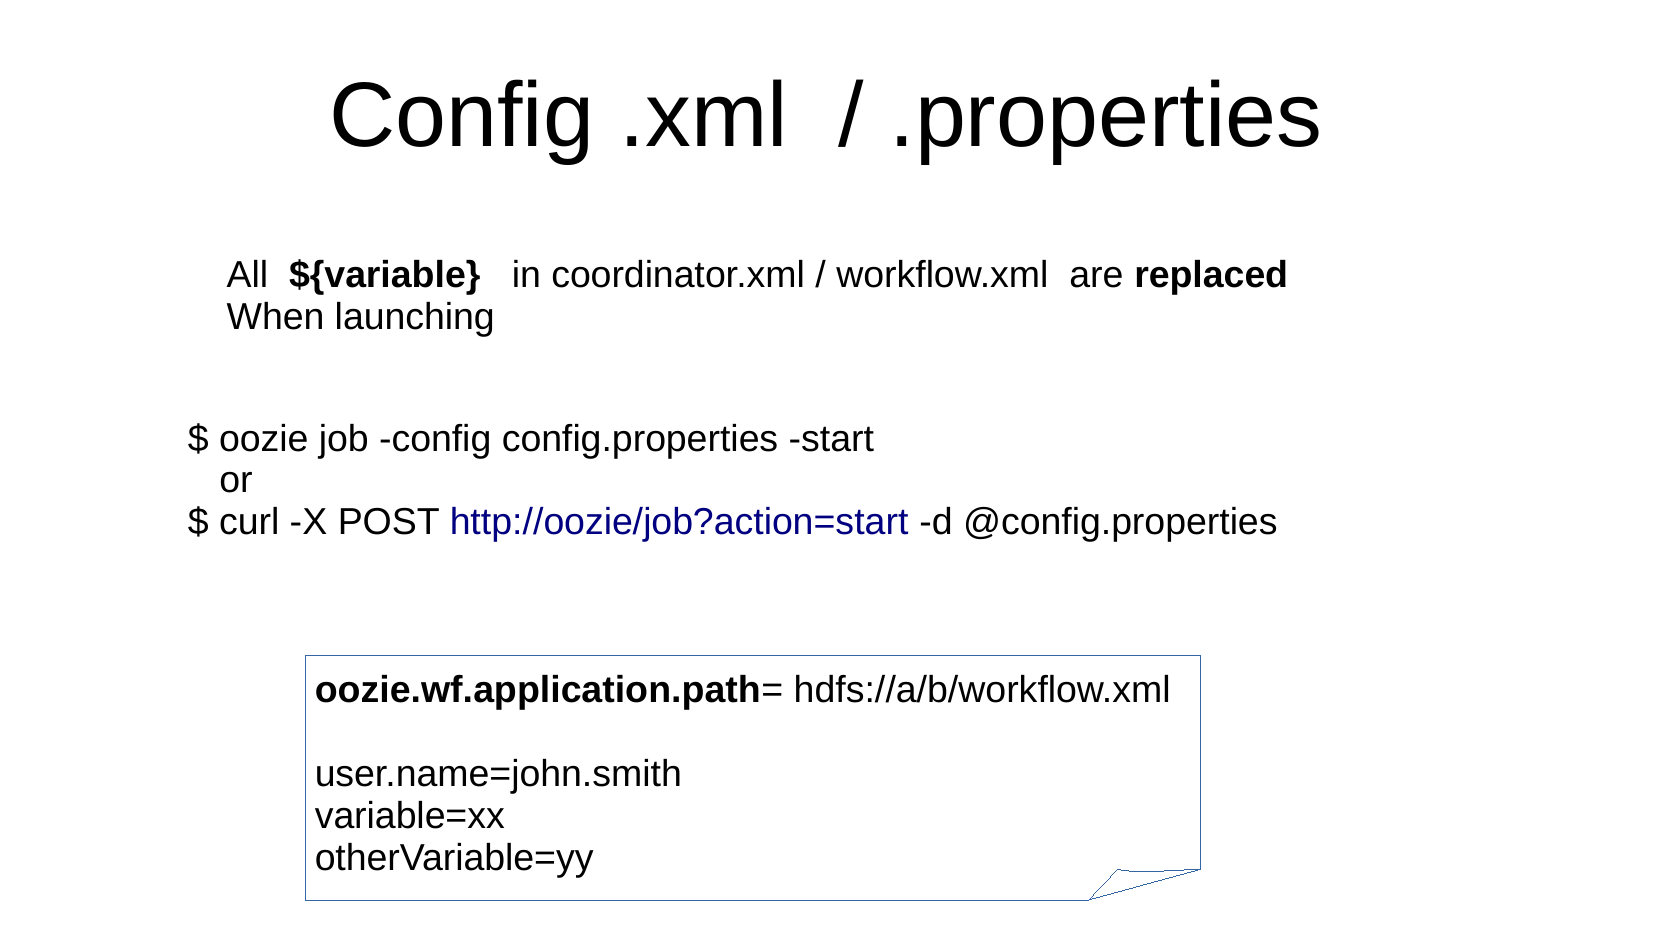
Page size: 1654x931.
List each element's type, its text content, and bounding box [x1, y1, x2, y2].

text_box oozie.wf.application.path= hdfs://a/b/workflow.xml user.name=john.smith variable=xx otherVariable=yy [300, 661, 1238, 887]
title Config .xml / .properties [82, 37, 1571, 193]
text_box $ oozie job -config config.properties -start or $ curl -X POST http://oozie/job?action=start -d @config.properties [173, 409, 1293, 551]
text_box All ${variable} in coordinator.xml / workflow.xml are replaced When launching [211, 246, 1304, 346]
